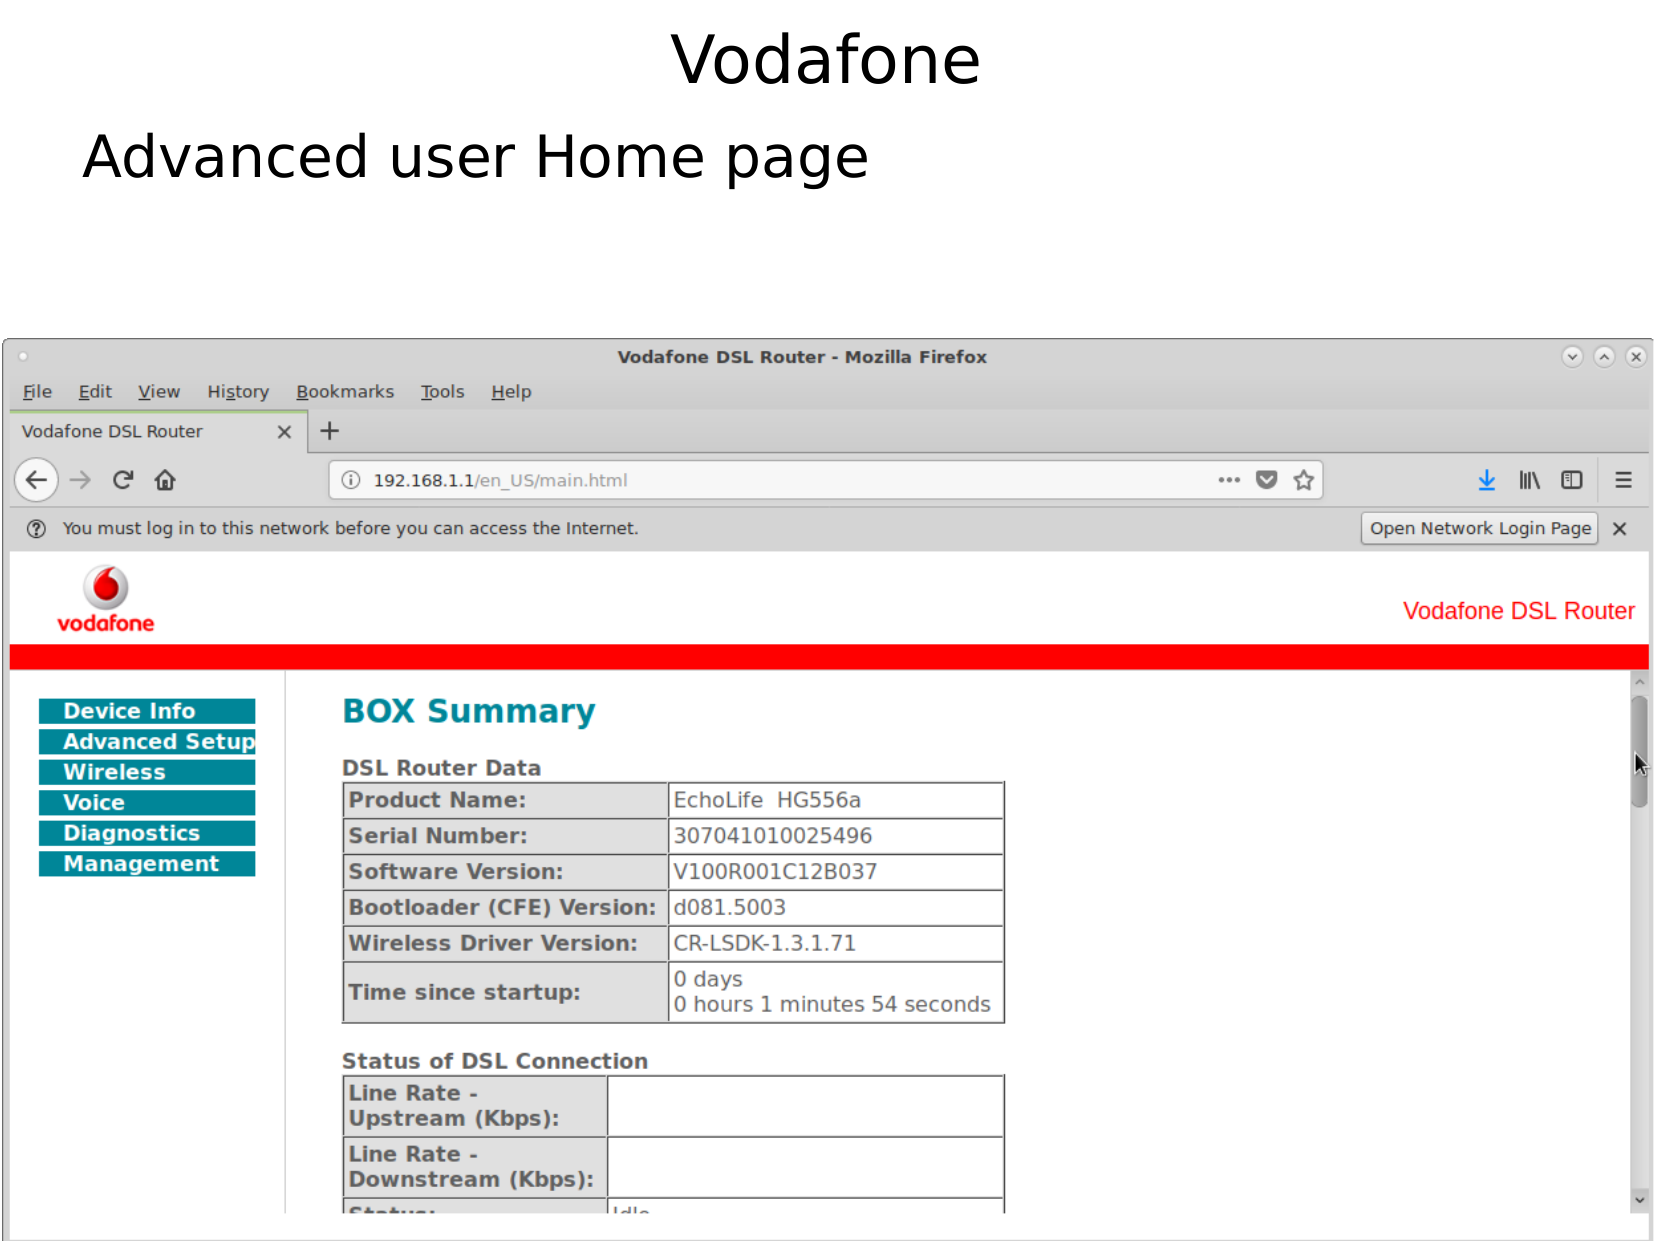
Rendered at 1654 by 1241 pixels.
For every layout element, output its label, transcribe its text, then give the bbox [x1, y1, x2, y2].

subtitle Advanced user Home page [82, 113, 1571, 201]
title Vodafone [82, 21, 1571, 100]
picture [2, 338, 1654, 1241]
